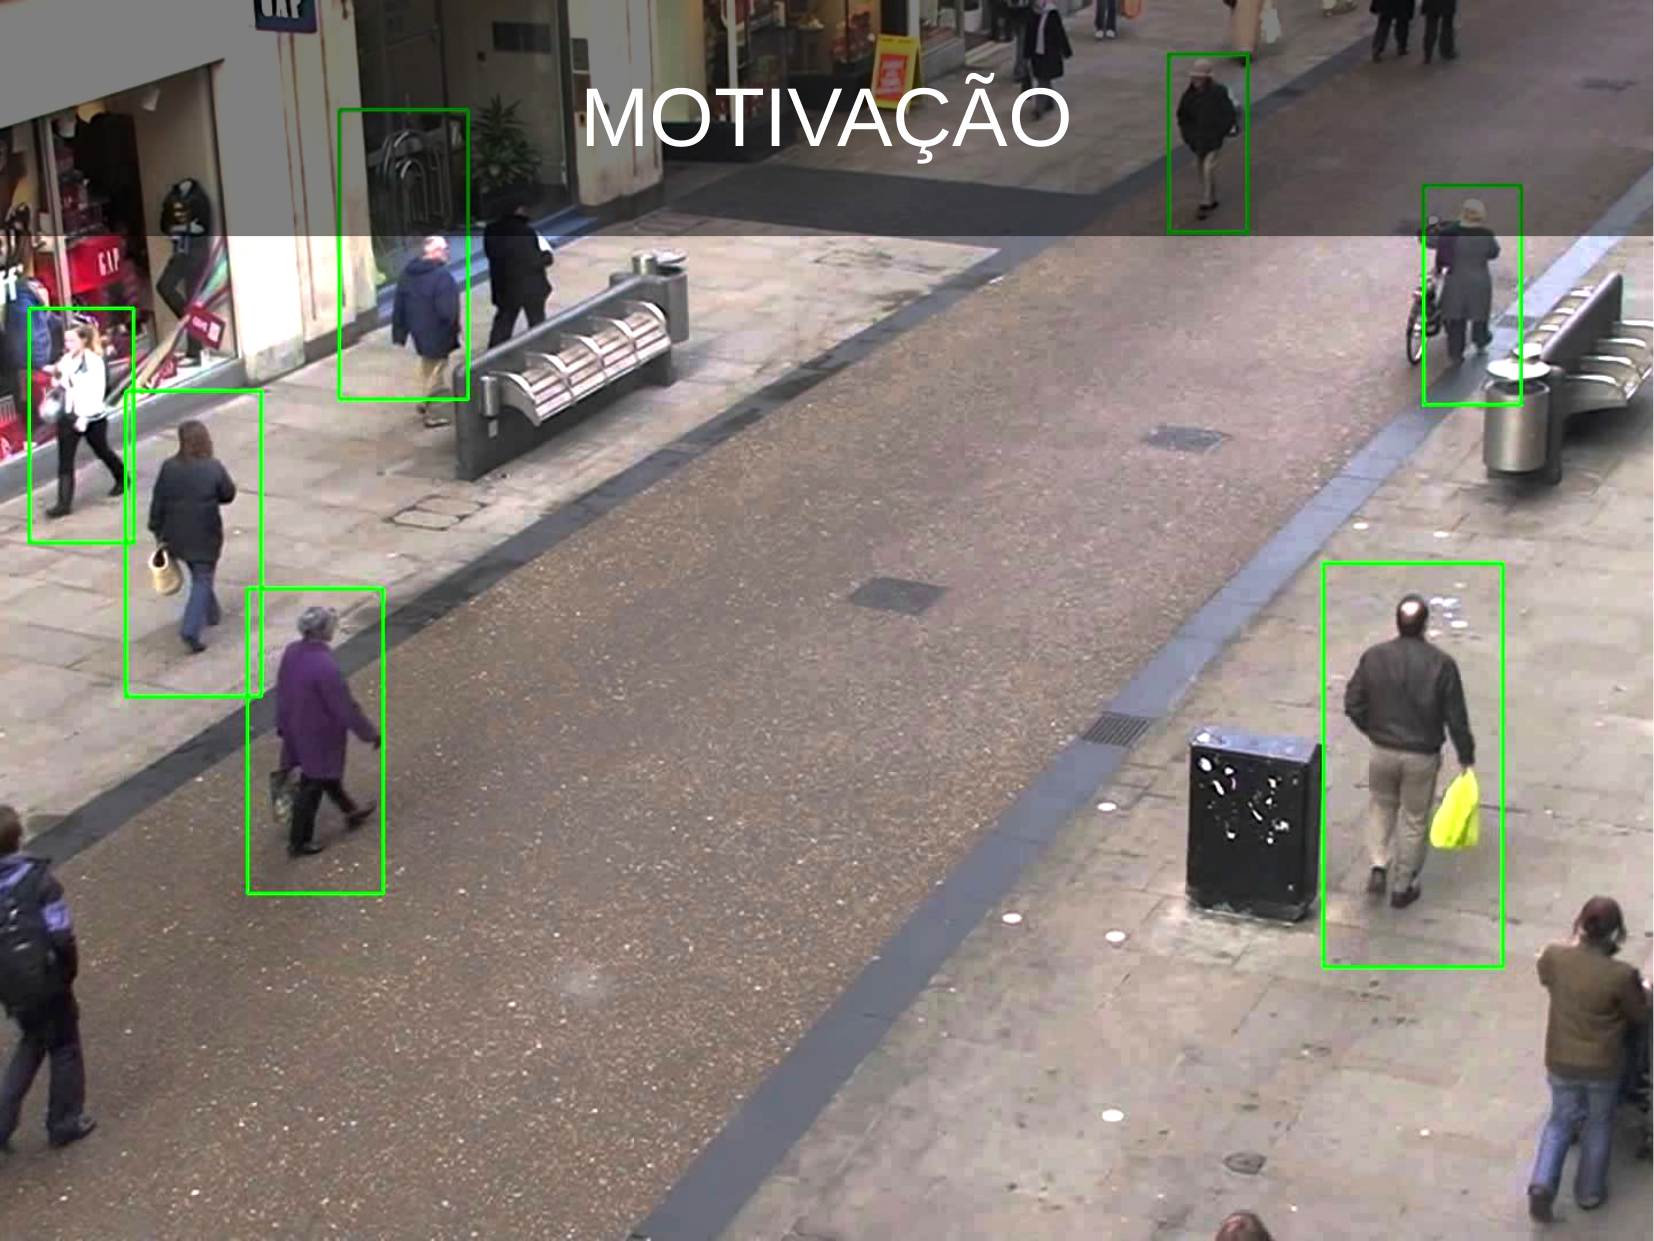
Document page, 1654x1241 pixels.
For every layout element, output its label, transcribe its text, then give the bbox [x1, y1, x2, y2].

text_box MOTIVAÇÃO [0, 0, 1654, 237]
picture [0, 237, 1654, 1241]
